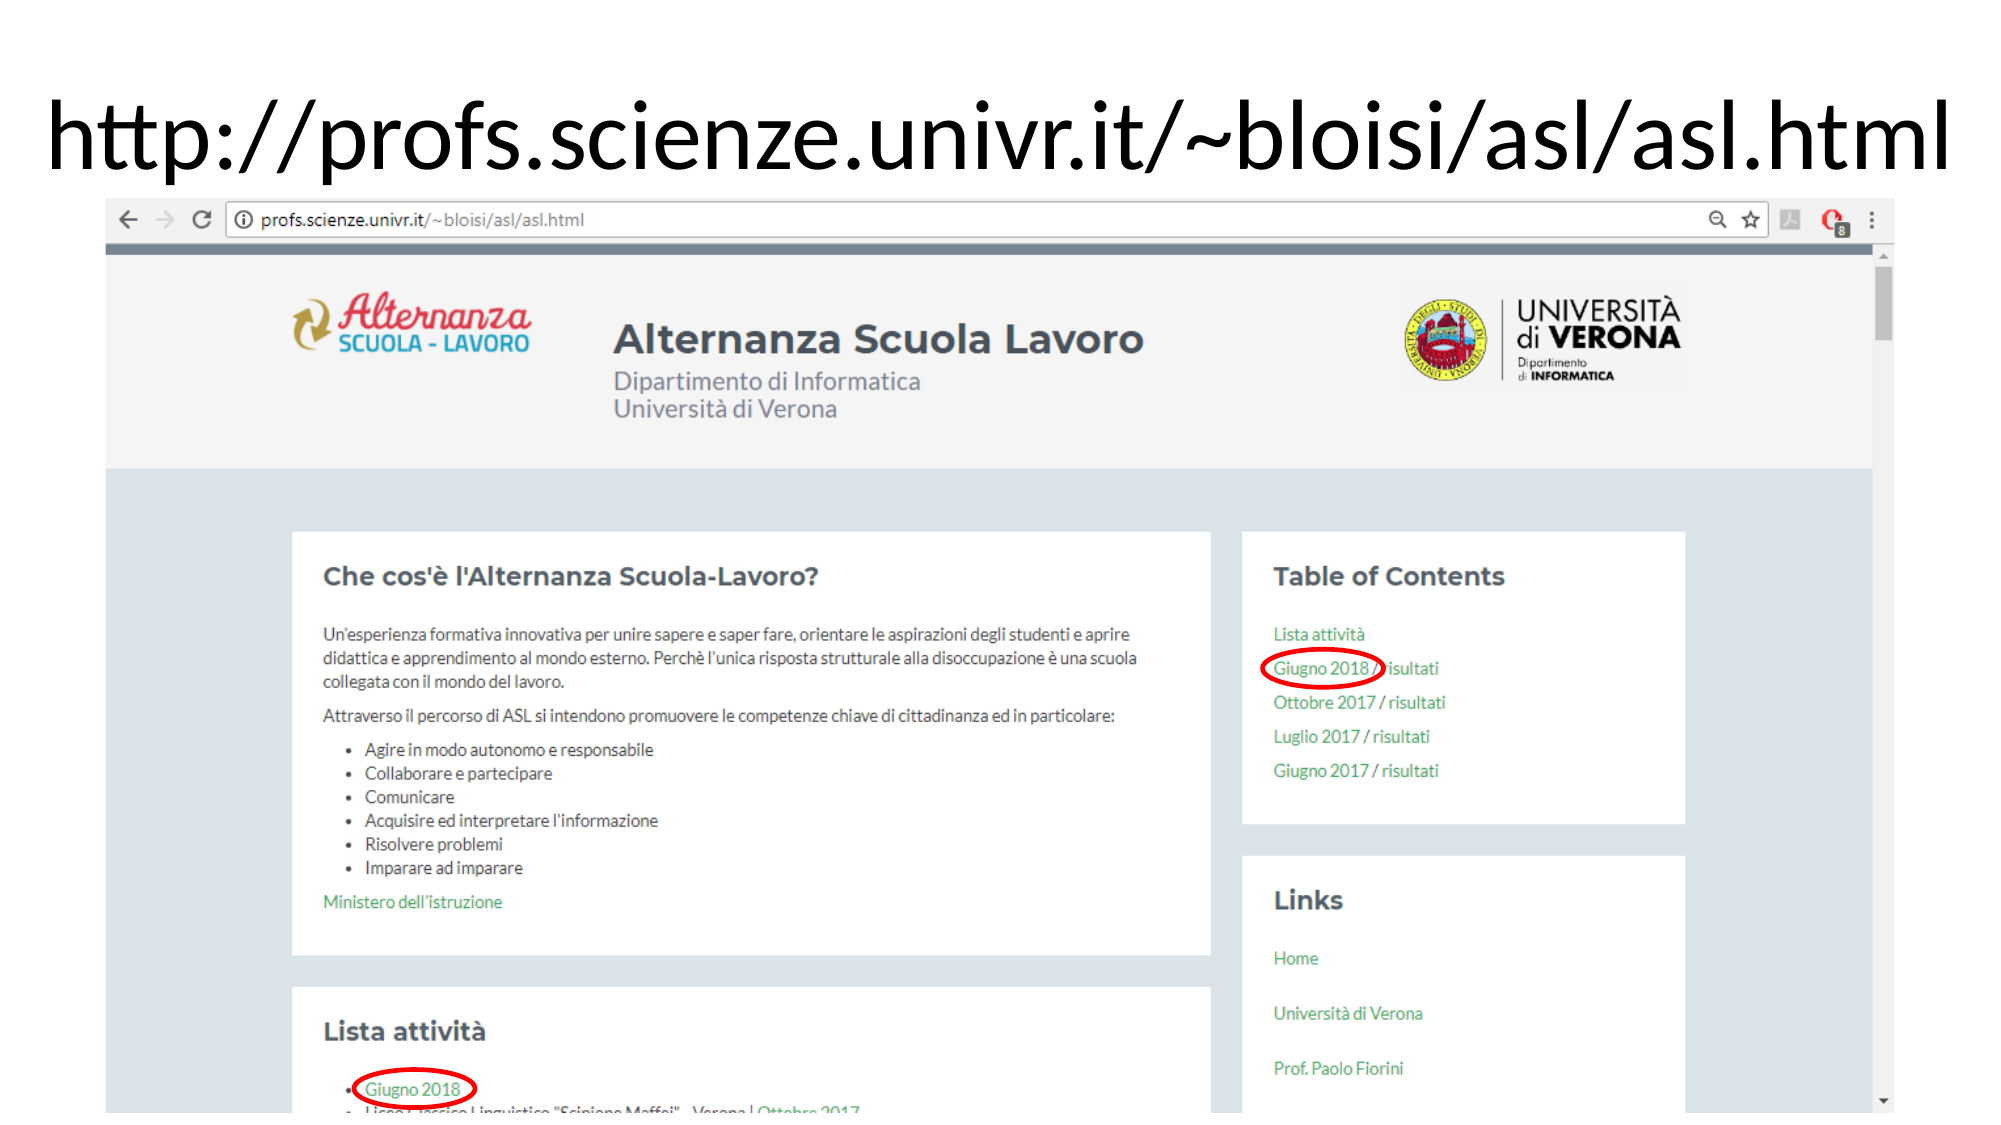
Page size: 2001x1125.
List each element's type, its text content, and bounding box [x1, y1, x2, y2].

text_box http://profs.scienze.univr.it/~bloisi/asl/asl.html [0, 62, 2000, 197]
picture [105, 198, 1895, 1113]
